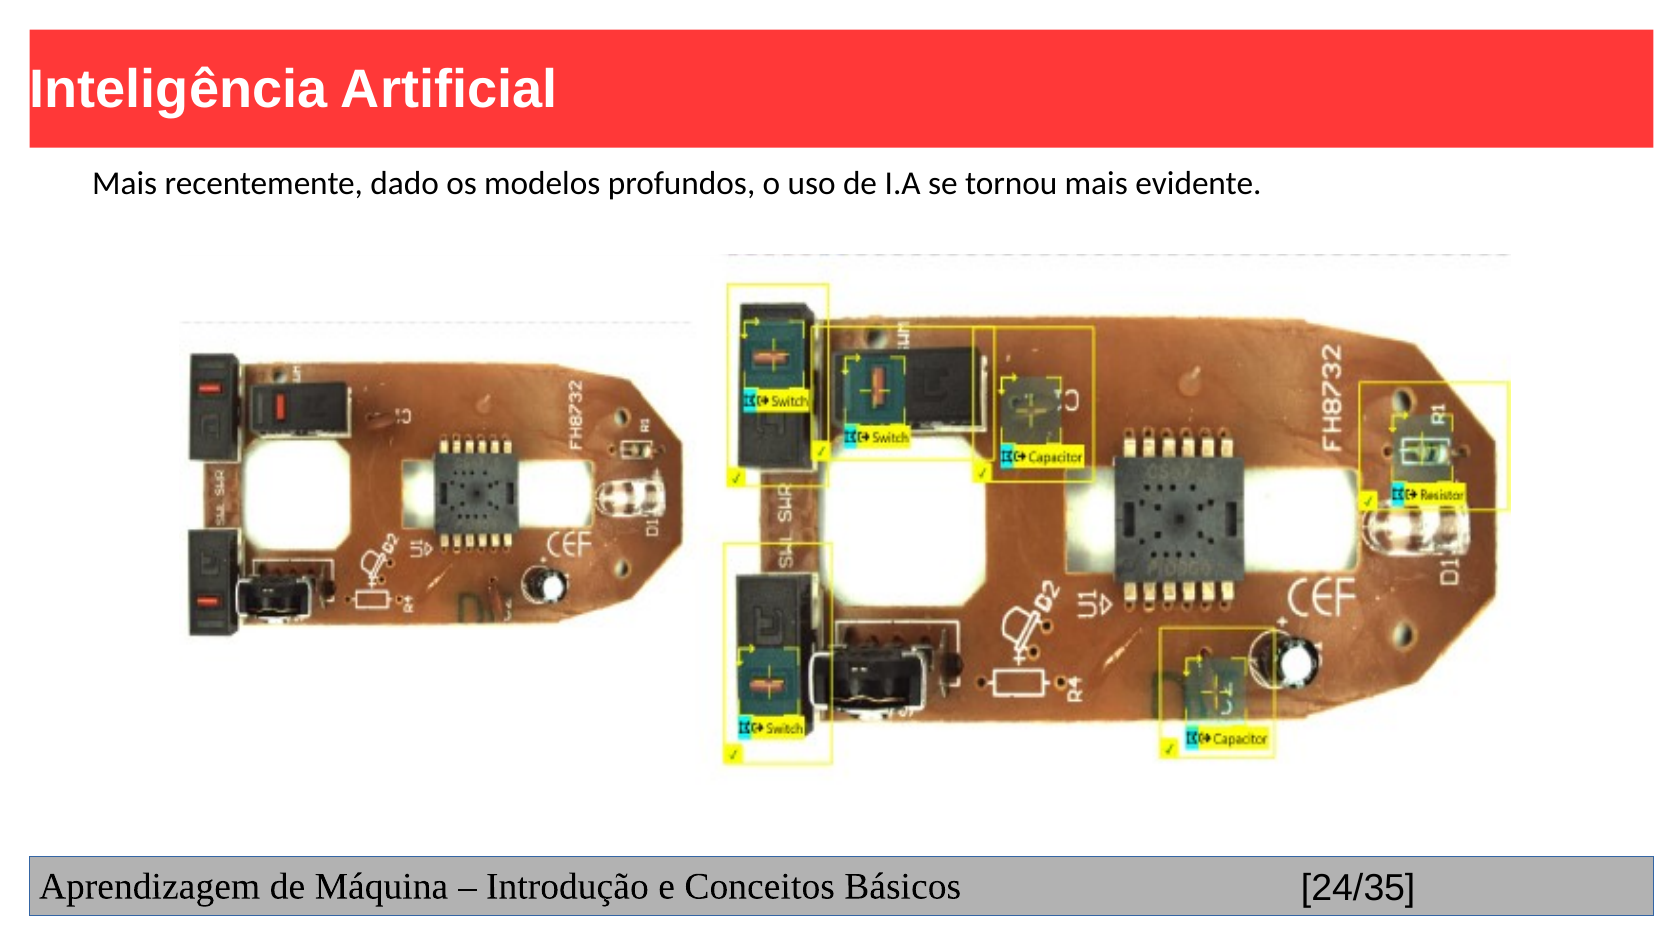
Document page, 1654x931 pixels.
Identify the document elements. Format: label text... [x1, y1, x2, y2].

text_box Mais recentemente, dado os modelos profundos, o uso de I.A se tornou mais evidente. [77, 153, 1594, 931]
title Inteligência Artificial [29, 29, 1654, 148]
picture [179, 254, 1511, 785]
